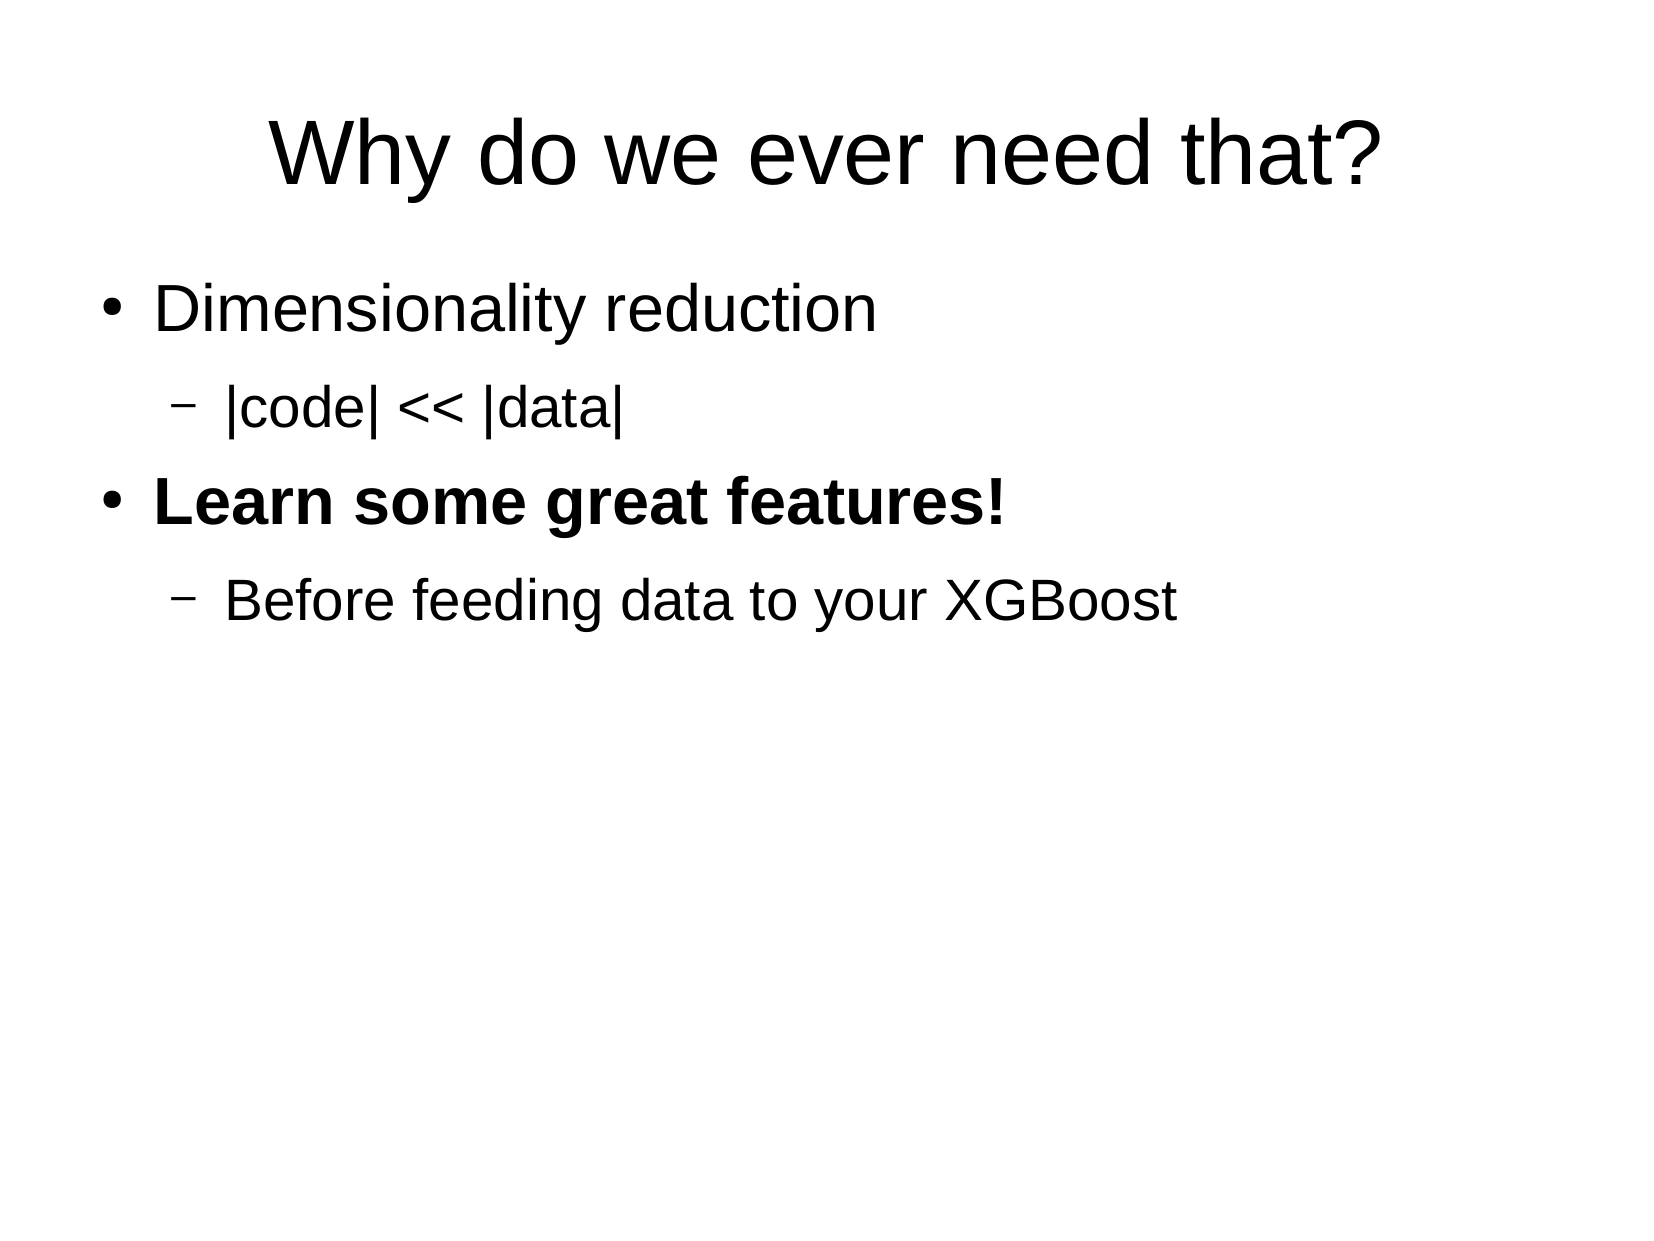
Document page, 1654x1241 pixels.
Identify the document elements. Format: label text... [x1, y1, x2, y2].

list Dimensionality reduction |code| << |data| Learn some great features! Before feeding data to your XGBoost [82, 270, 1571, 1201]
title Why do we ever need that? [82, 49, 1571, 257]
